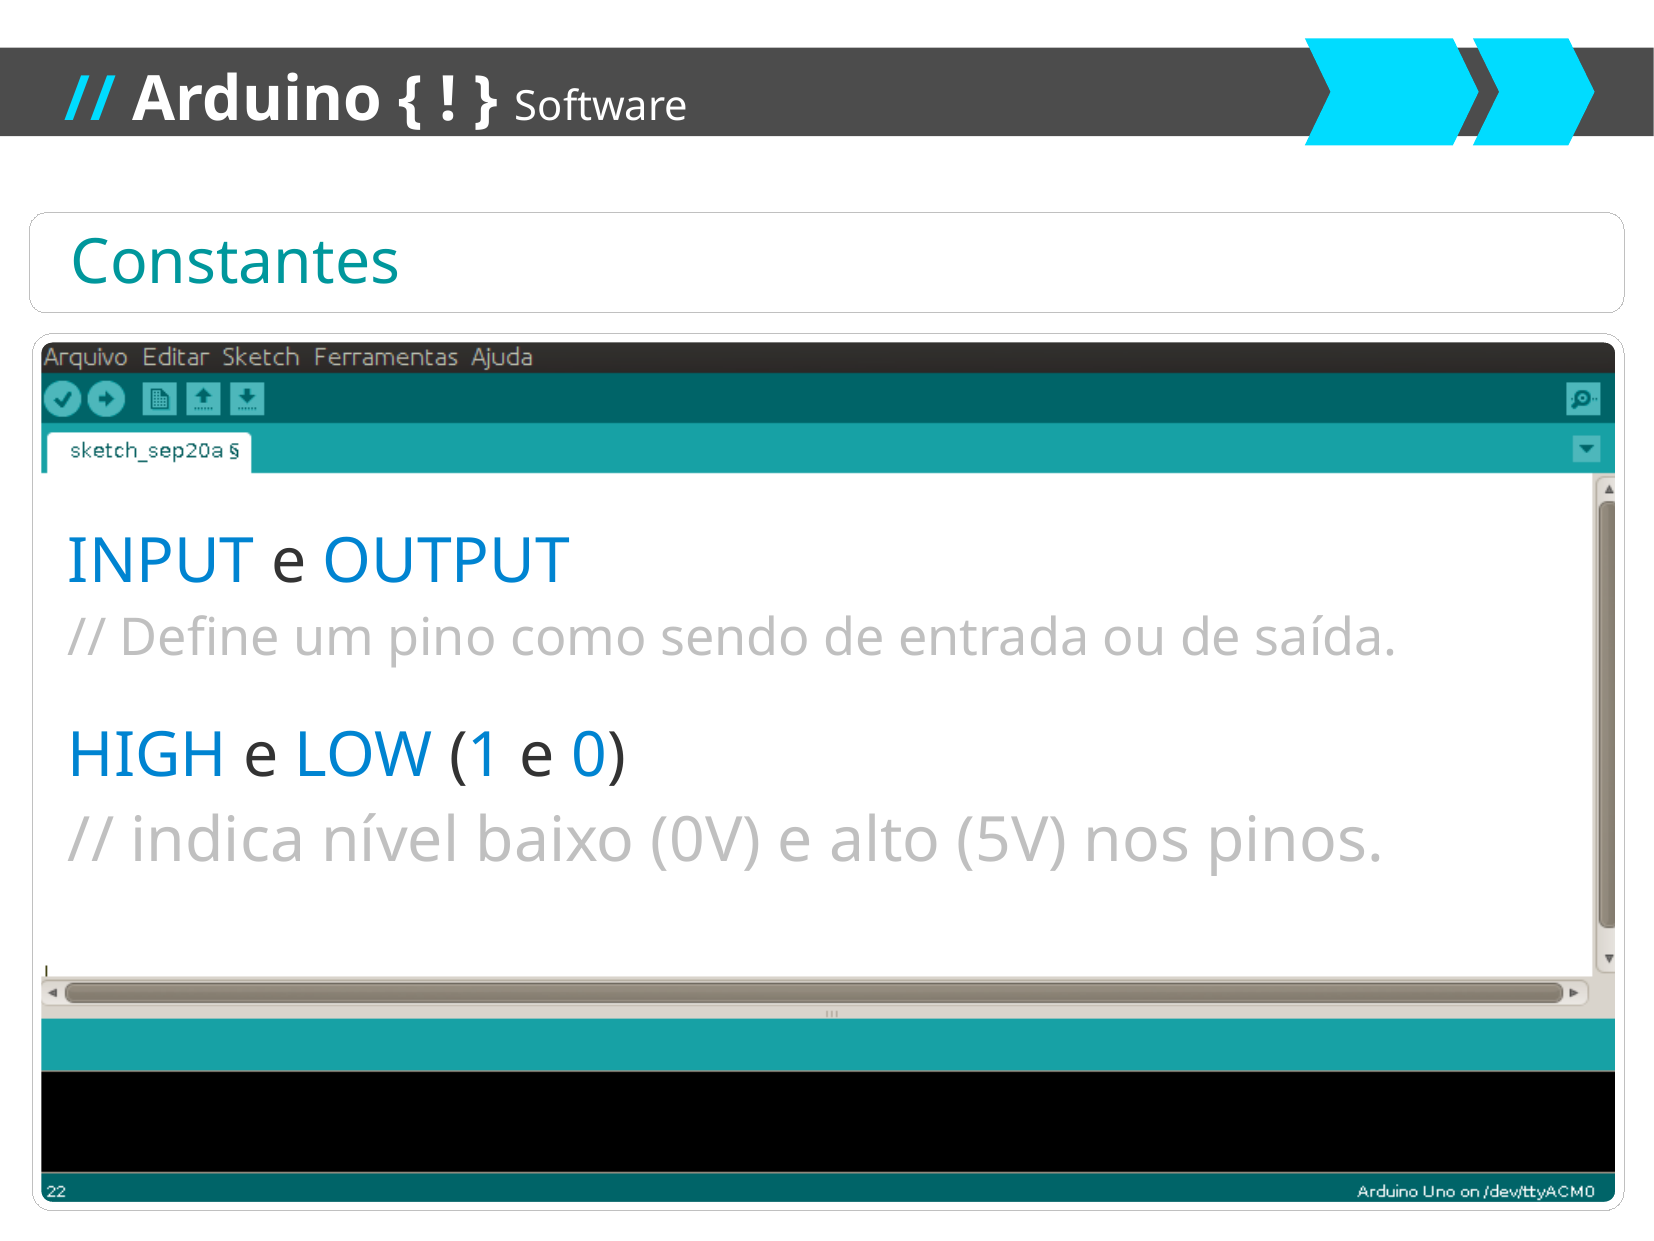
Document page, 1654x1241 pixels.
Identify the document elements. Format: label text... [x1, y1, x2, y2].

text_box Constantes [55, 313, 651, 319]
text_box [0, 47, 49, 137]
picture [42, 343, 1615, 1201]
text_box [722, 38, 1654, 146]
text_box [29, 212, 1625, 313]
text_box HIGH e LOW (1 e 0) // indica nível baixo (0V) e alto (5V) nos pinos. [53, 702, 1477, 871]
text_box INPUT e OUTPUT // Define um pino como sendo de entrada ou de saída. [53, 507, 1631, 739]
text_box // Arduino { ! } Software [49, 32, 722, 144]
